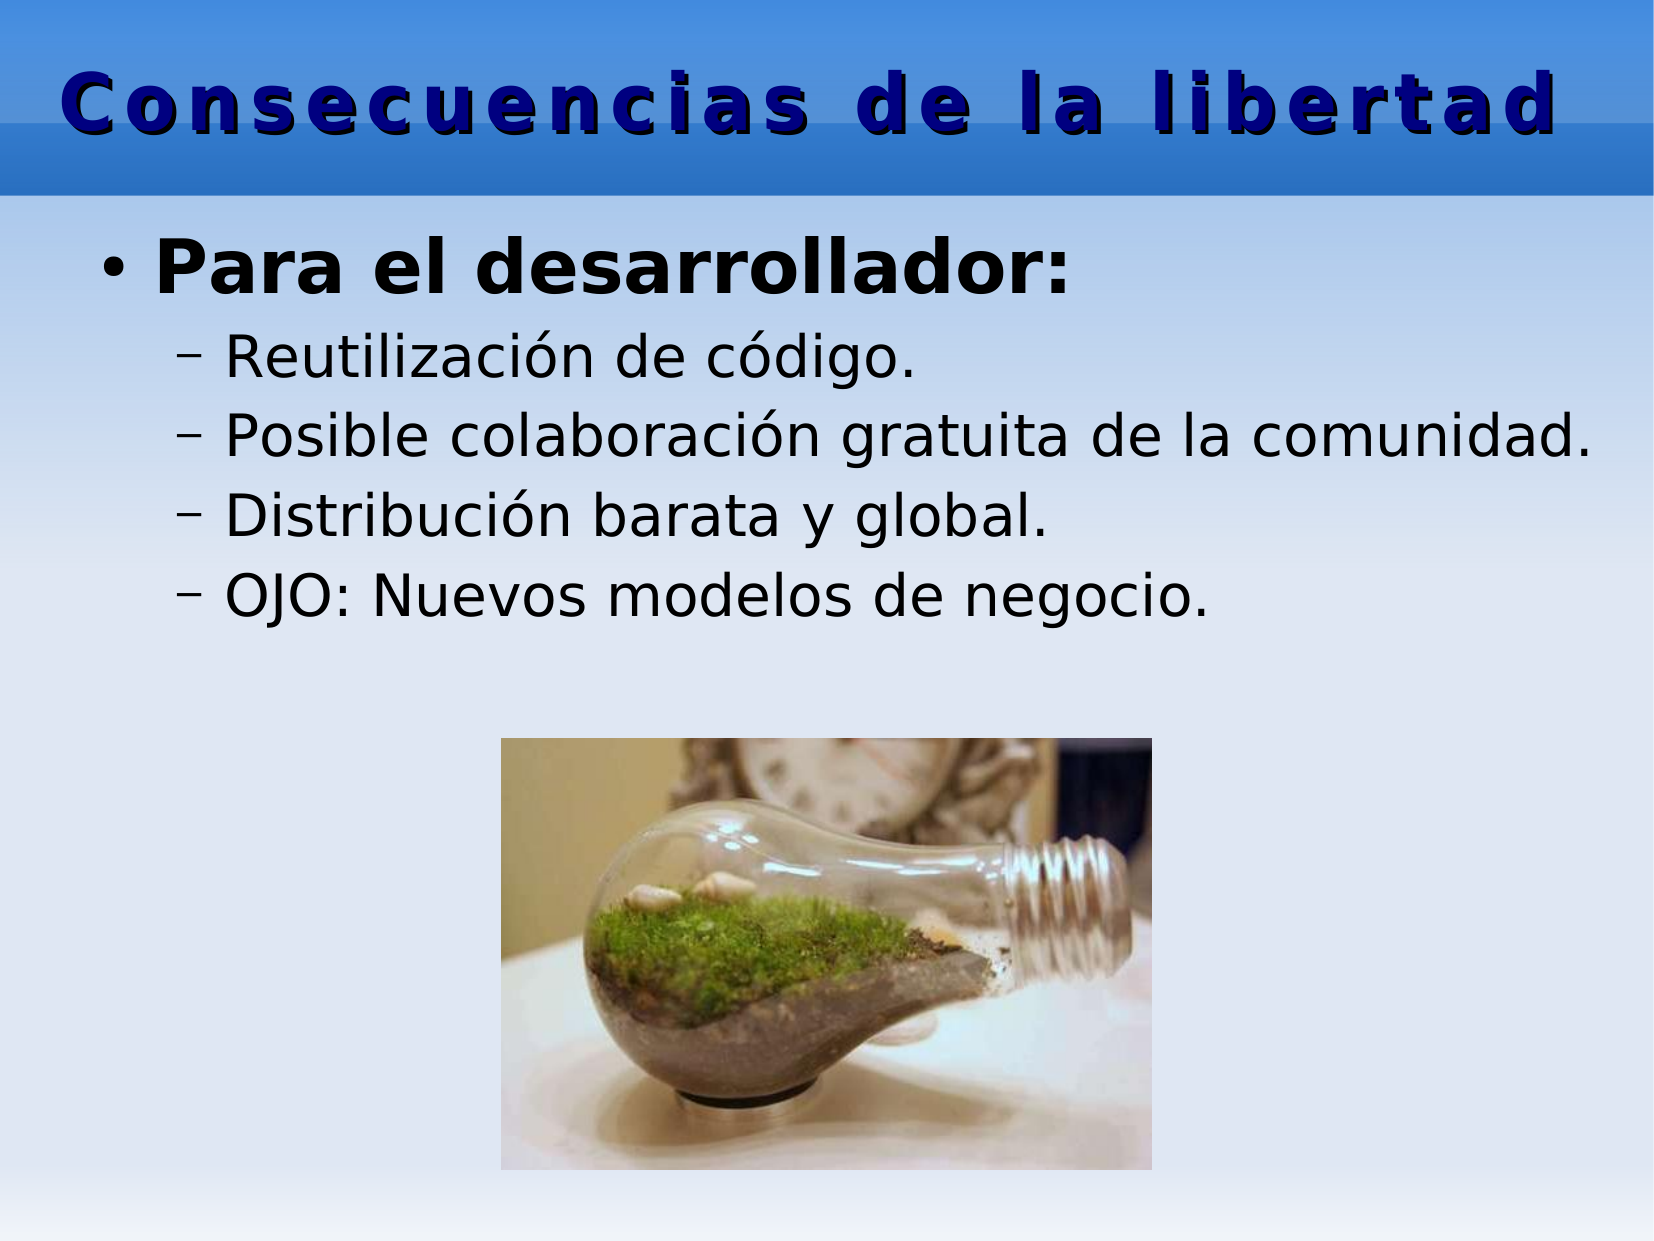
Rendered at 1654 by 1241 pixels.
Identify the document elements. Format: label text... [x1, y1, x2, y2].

picture [0, 0, 1654, 1241]
list Para el desarrollador: Reutilización de código. Posible colaboración gratuita de la comunidad. Distribución barata y global. OJO: Nuevos modelos de negocio. [82, 224, 1625, 1083]
title Consecuencias de la libertad [59, 36, 1654, 171]
